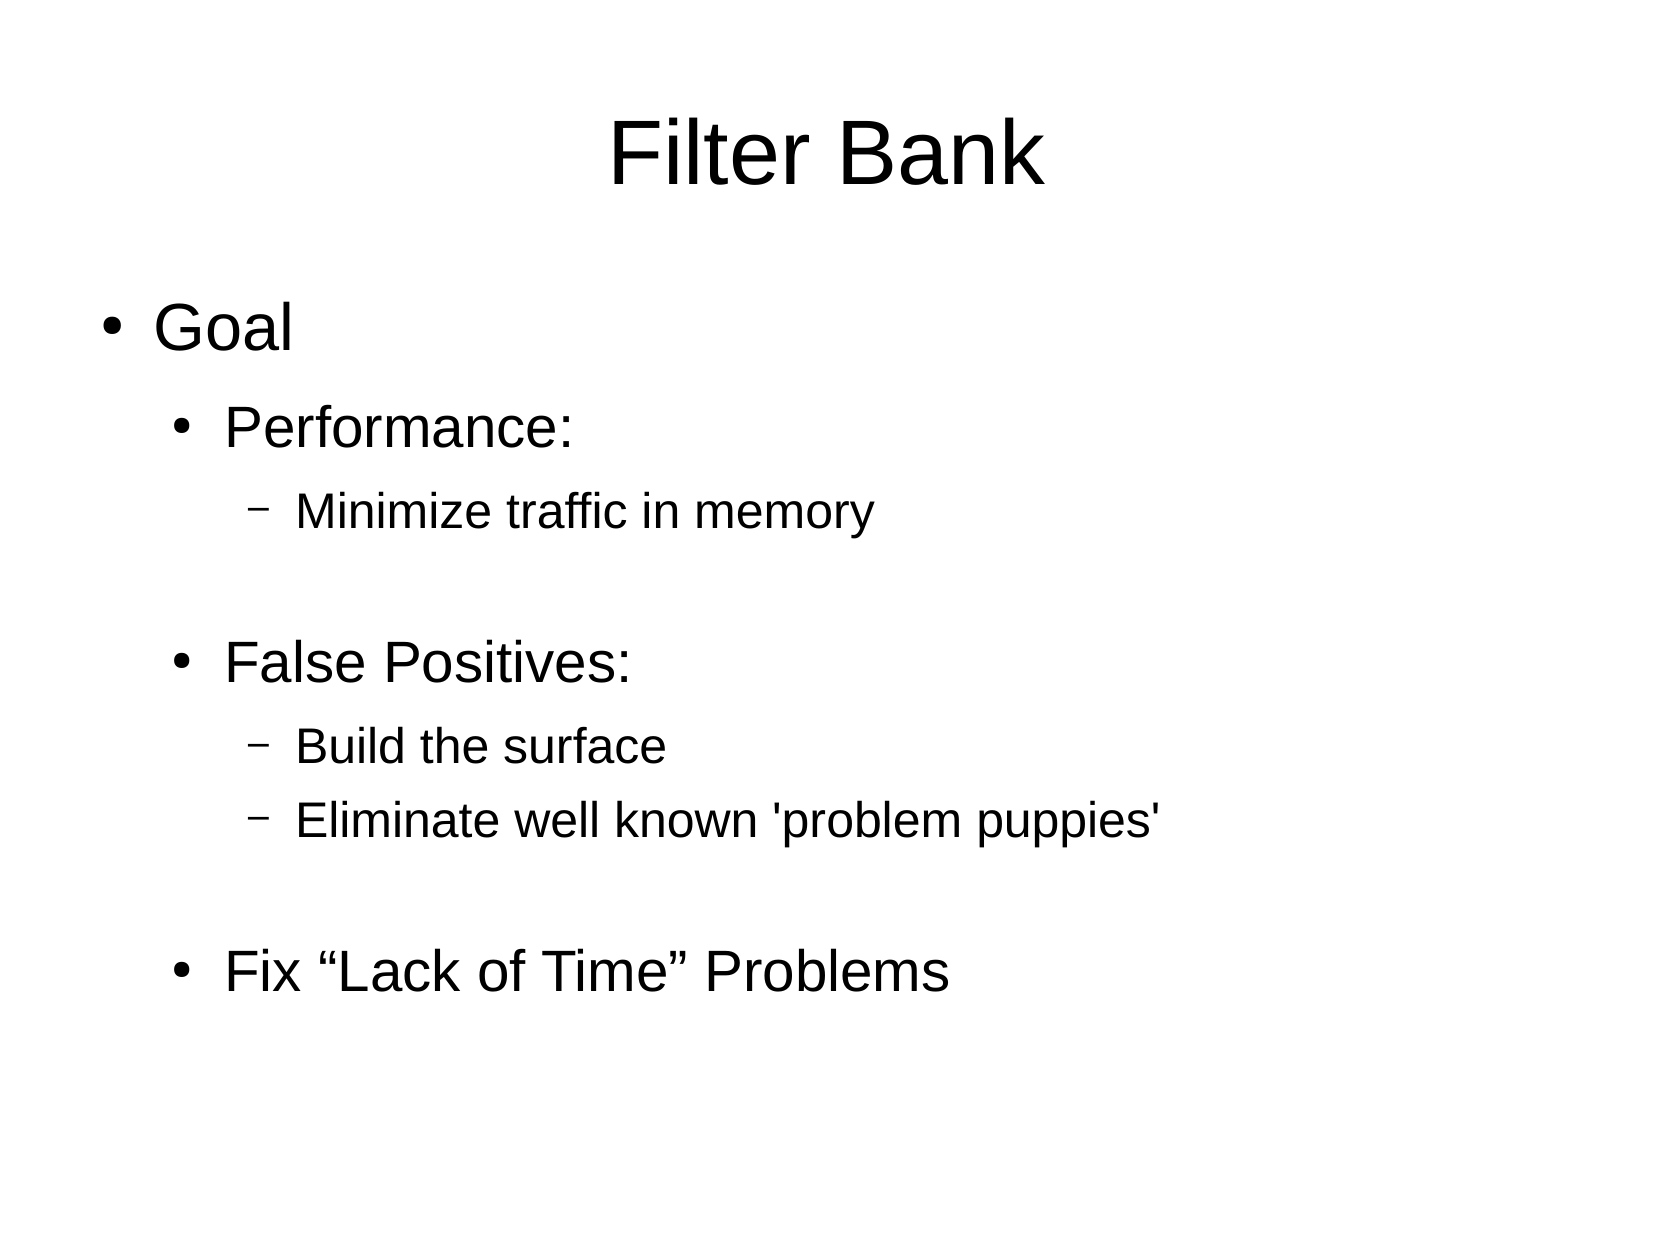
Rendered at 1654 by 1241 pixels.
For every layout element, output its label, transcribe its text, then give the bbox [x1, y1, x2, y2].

list Goal Performance: Minimize traffic in memory False Positives: Build the surface Eliminate well known 'problem puppies' Fix “Lack of Time” Problems [82, 290, 1571, 1109]
title Filter Bank [82, 56, 1571, 250]
